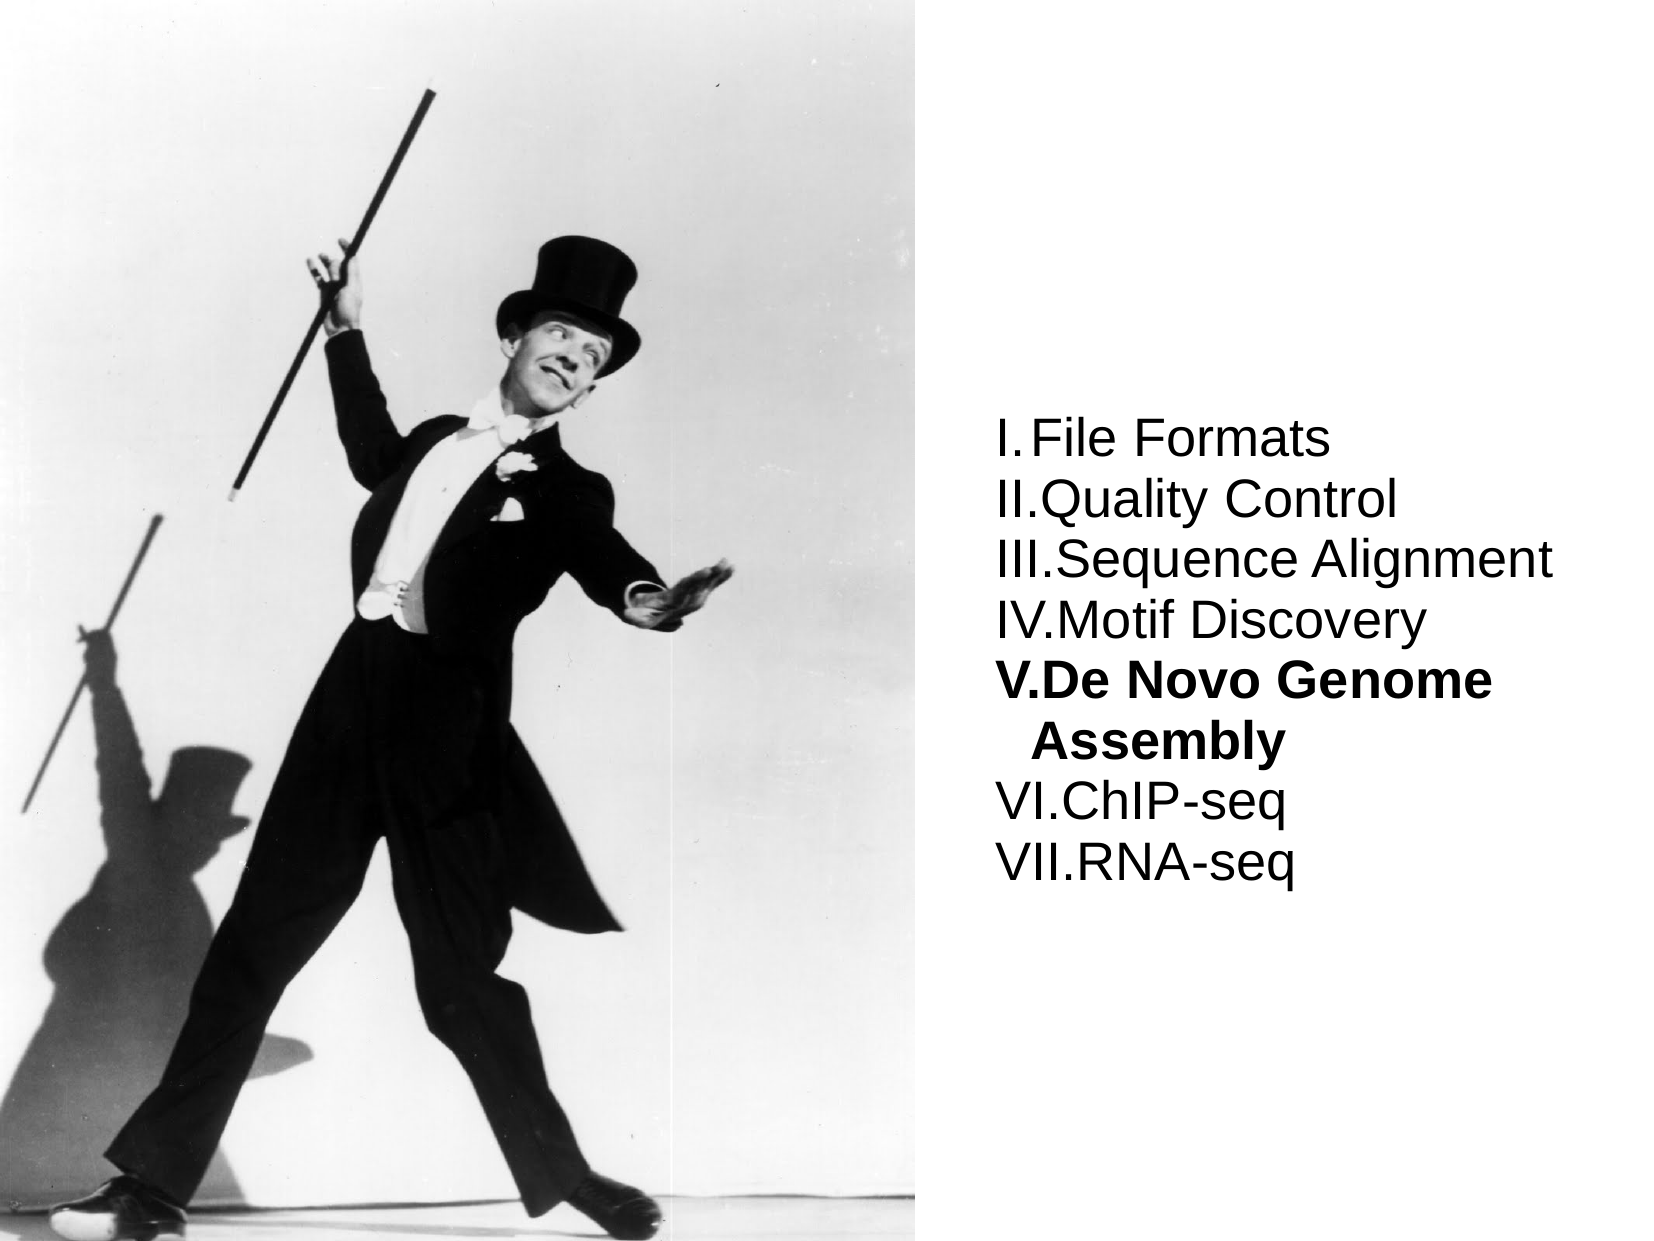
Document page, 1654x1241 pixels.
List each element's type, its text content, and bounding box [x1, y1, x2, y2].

subtitle File Formats Quality Control Sequence Alignment Motif Discovery De Novo Genome Assembly ChIP-seq RNA-seq [960, 290, 1636, 1010]
picture [0, 0, 915, 1241]
